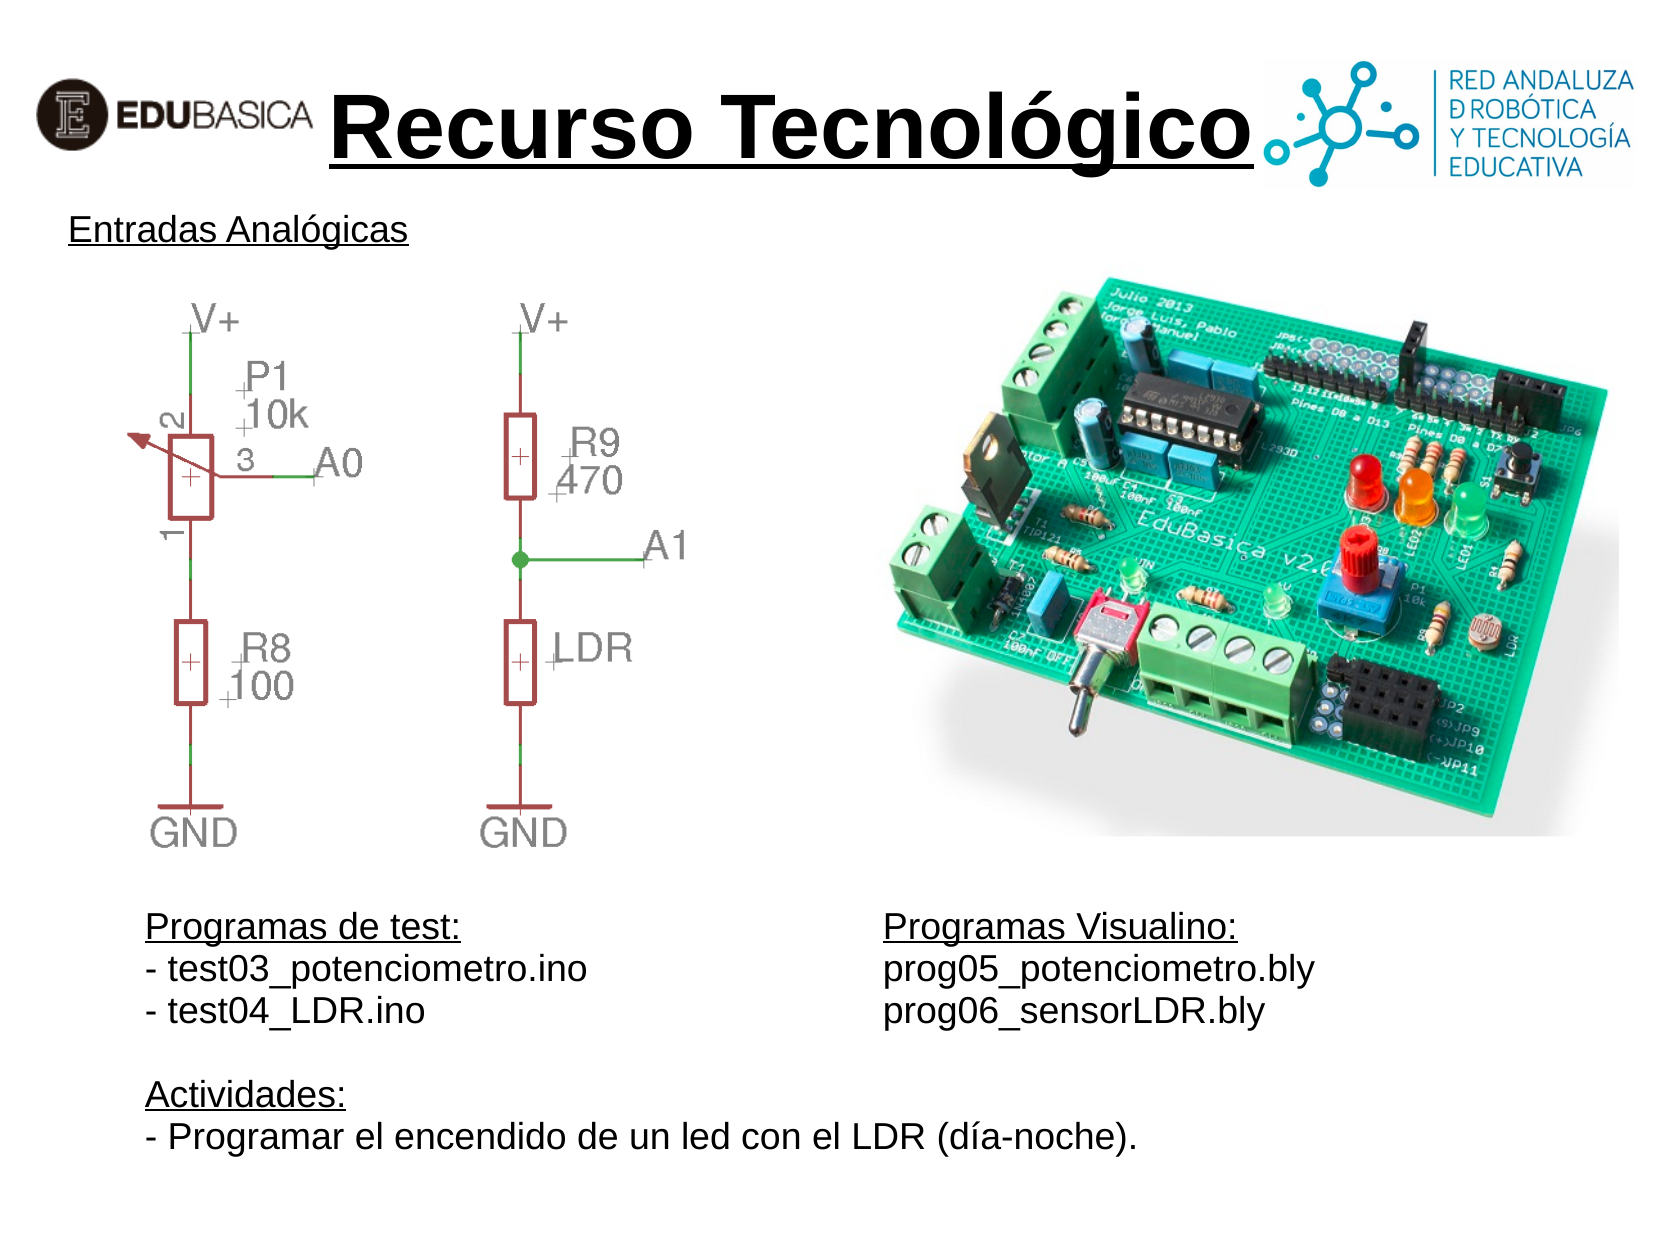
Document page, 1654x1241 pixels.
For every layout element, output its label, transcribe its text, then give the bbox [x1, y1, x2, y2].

picture [100, 290, 703, 857]
title Recurso Tecnológico [47, 23, 1536, 231]
picture [1263, 59, 1636, 190]
picture [875, 261, 1619, 839]
text_box Programas de test: Programas Visualino: - test03_potenciometro.ino prog05_potenciometro.bly - test04_LDR.ino prog06_sensorLDR.bly Actividades: - Programar el encendido de un led con el LDR (día-noche). [129, 897, 1619, 1165]
text_box Entradas Analógicas [53, 200, 424, 258]
picture [35, 77, 316, 154]
